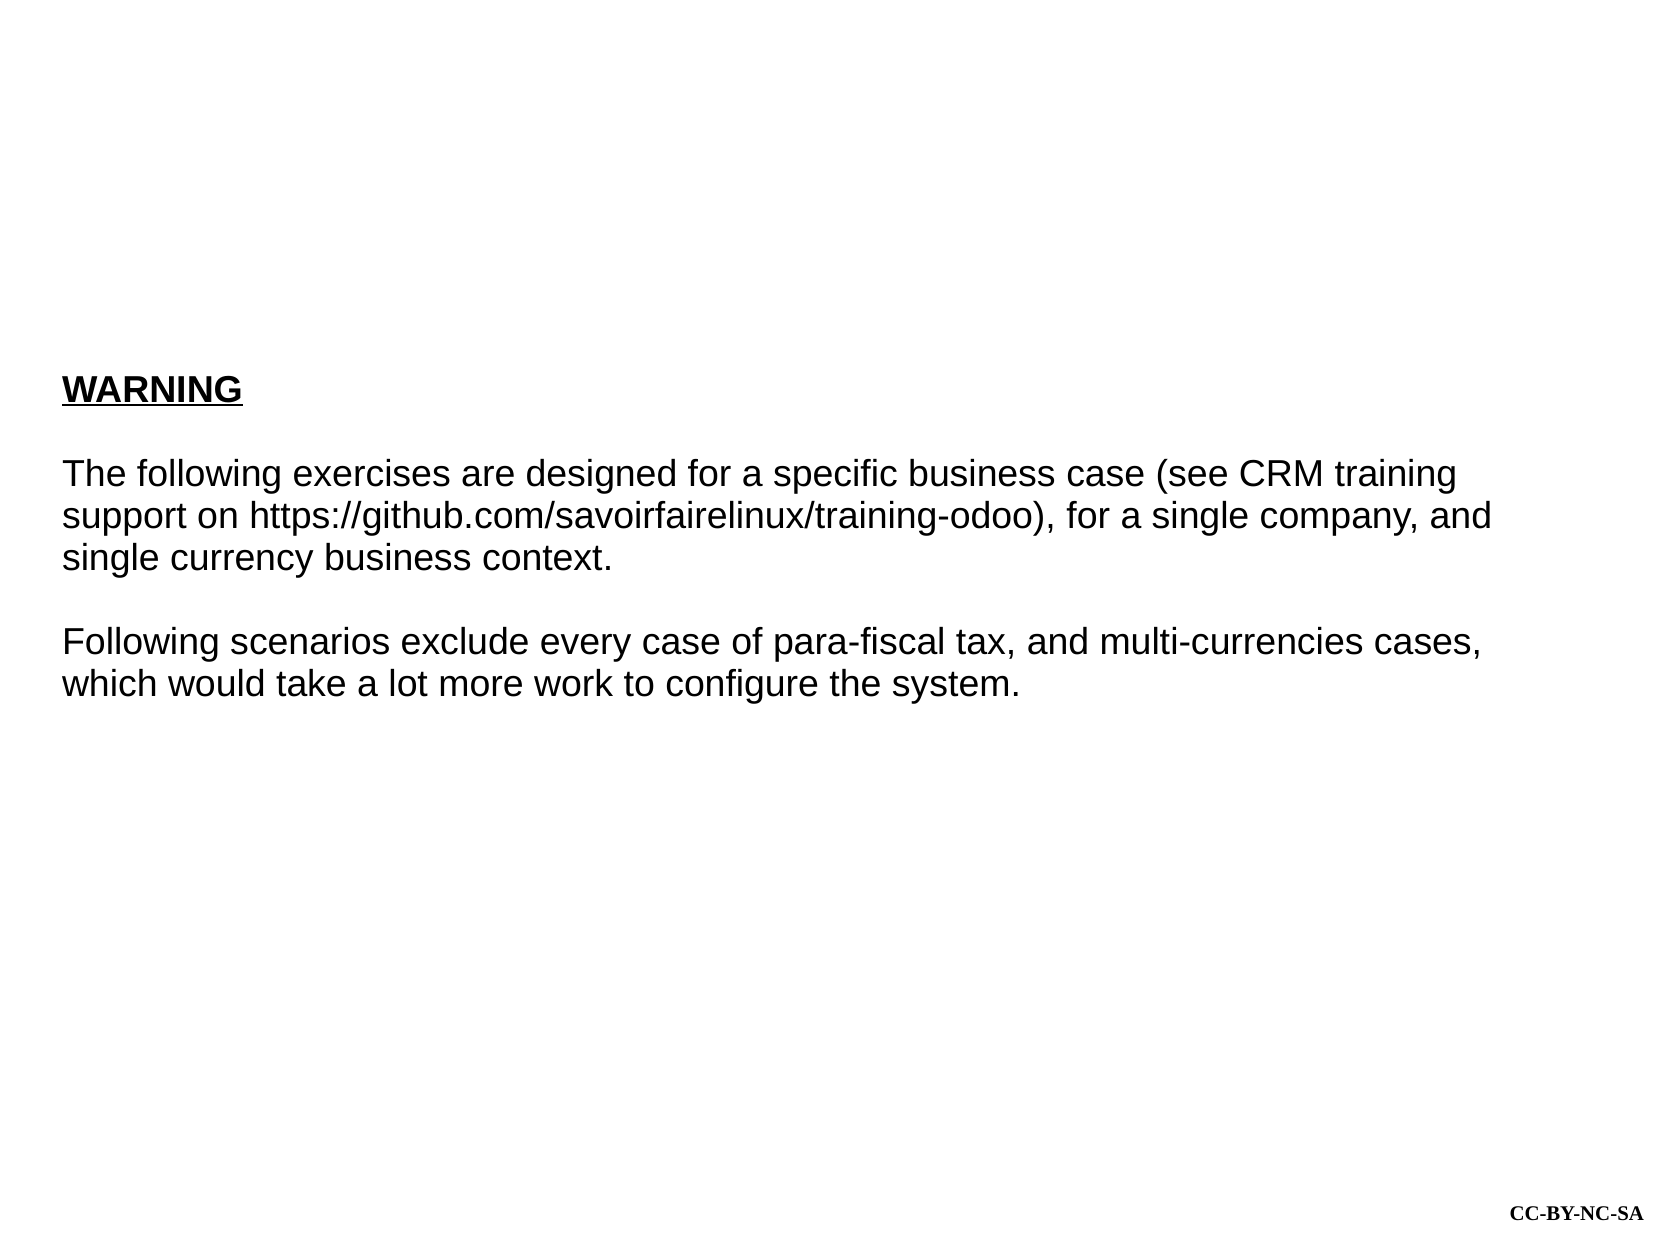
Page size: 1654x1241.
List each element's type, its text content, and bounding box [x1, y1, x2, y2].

text_box WARNING The following exercises are designed for a specific business case (see CRM training support on https://github.com/savoirfairelinux/training-odoo), for a single company, and single currency business context. Following scenarios exclude every case of para-fiscal tax, and multi-currencies cases, which would take a lot more work to configure the system. [47, 318, 1595, 796]
